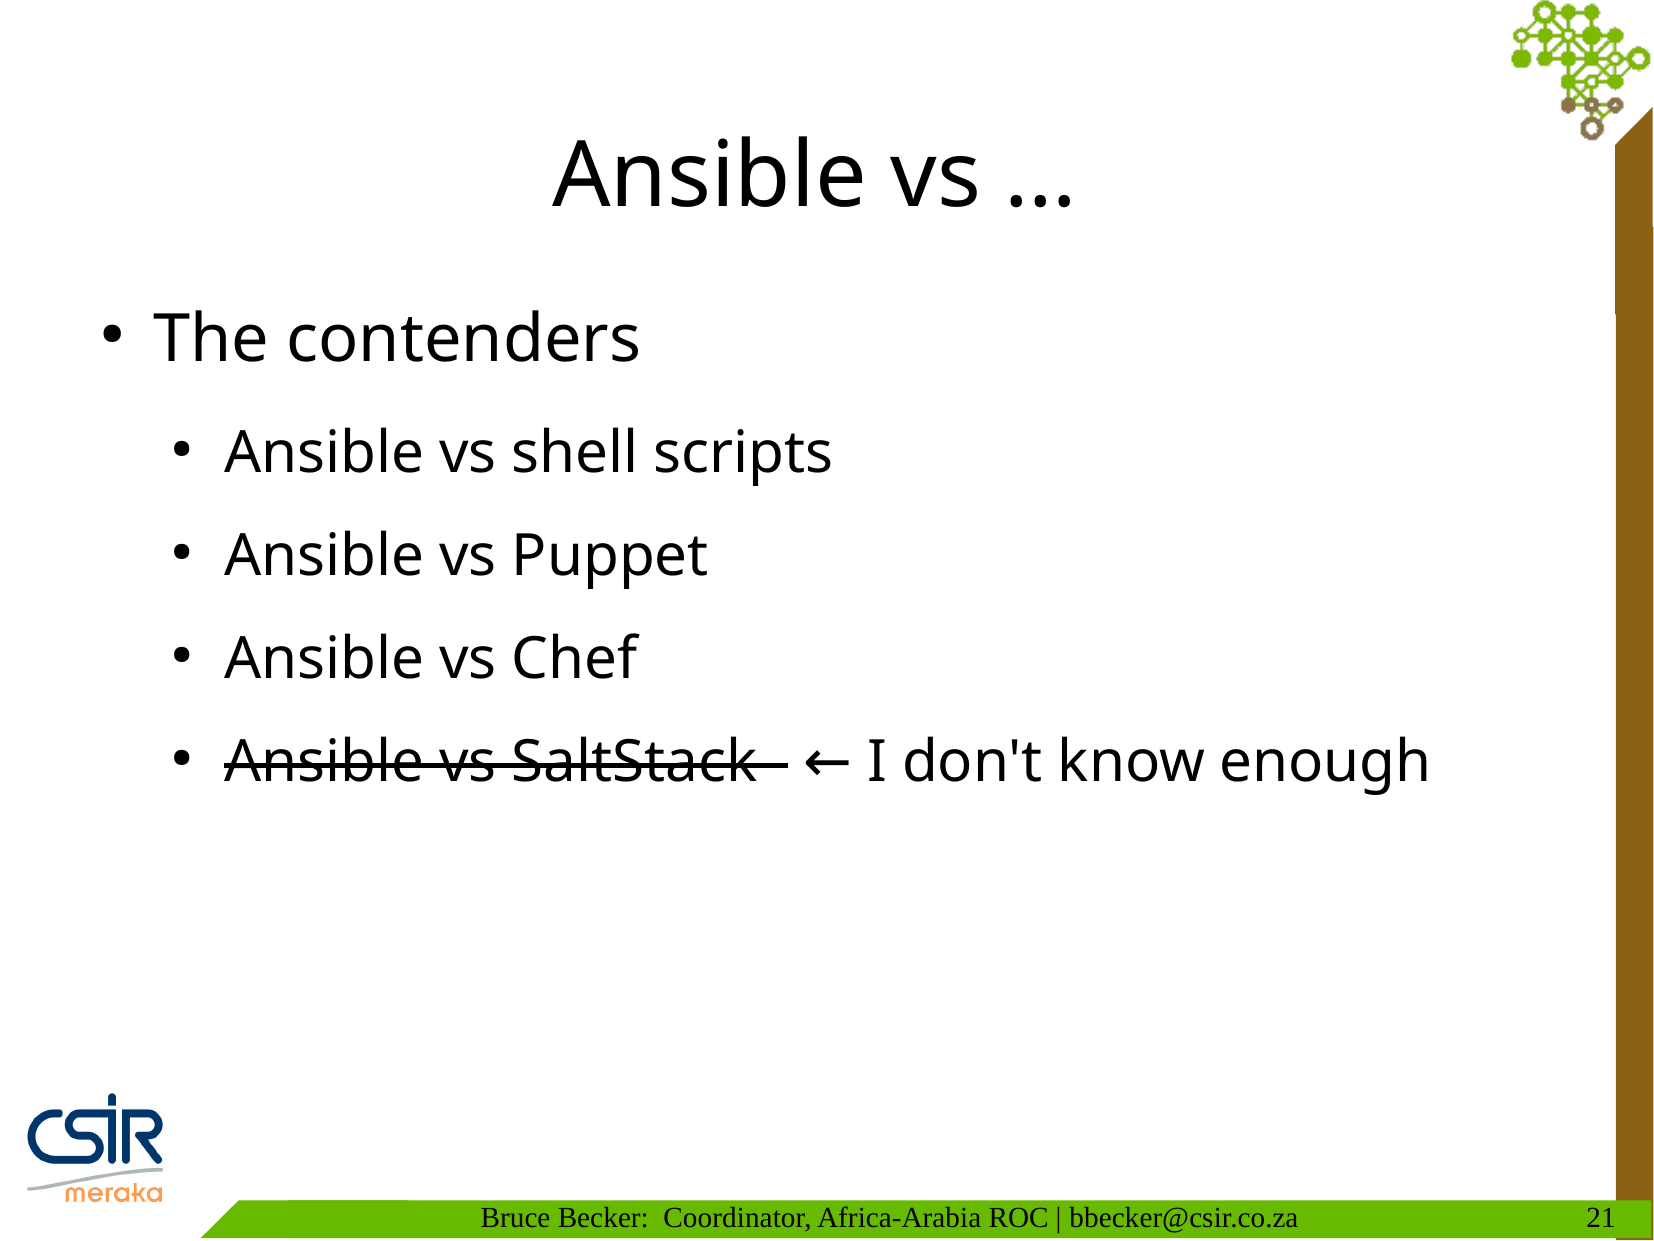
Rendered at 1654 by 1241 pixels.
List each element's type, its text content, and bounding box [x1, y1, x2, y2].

list The contenders Ansible vs shell scripts Ansible vs Puppet Ansible vs Chef Ansible vs SaltStack ← I don't know enough [82, 290, 1571, 1081]
picture [12, 1074, 178, 1225]
picture [1503, 0, 1654, 144]
title Ansible vs … [82, 67, 1571, 275]
